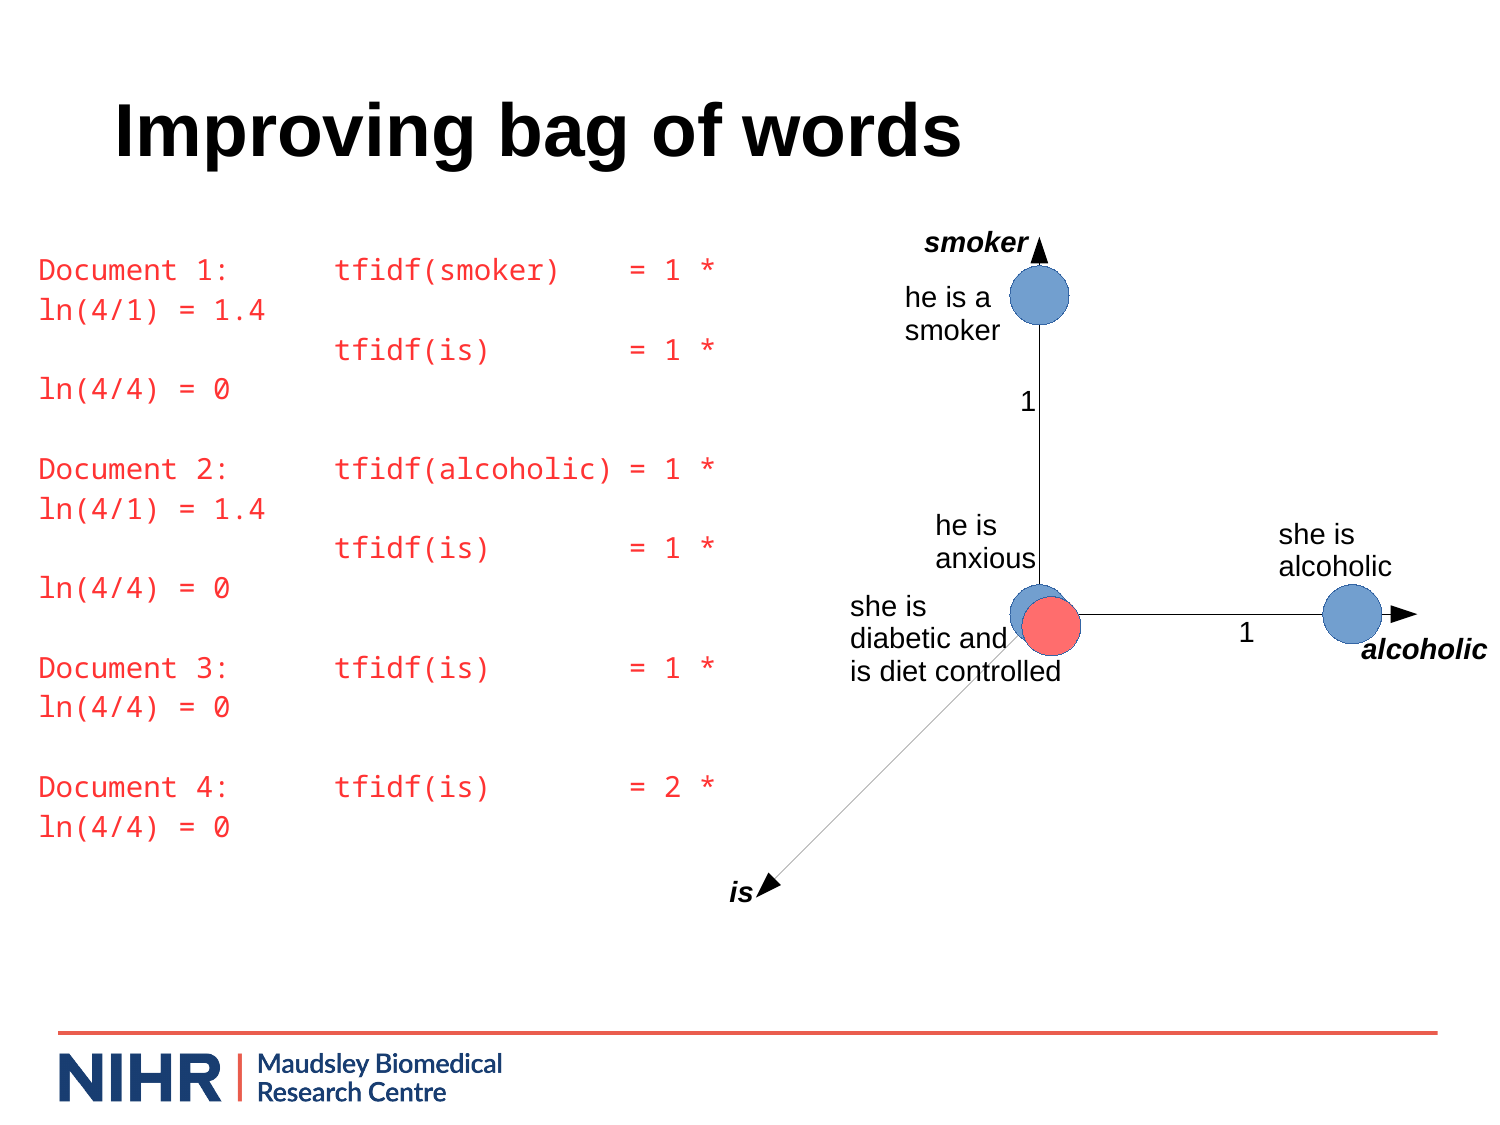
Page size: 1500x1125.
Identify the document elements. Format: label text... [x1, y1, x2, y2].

text_box is [714, 868, 769, 916]
text_box [1322, 591, 1382, 644]
text_box Document 1: tfidf(smoker) = 1 * ln(4/1) = 1.4 tfidf(is) = 1 * ln(4/4) = 0 Document 2: tfidf(alcoholic) = 1 * ln(4/1) = 1.4 tfidf(is) = 1 * ln(4/4) = 0 Document 3: tfidf(is) = 1 * ln(4/4) = 0 Document 4: tfidf(is) = 2 * ln(4/4) = 0 [23, 242, 798, 661]
text_box he is anxious [920, 501, 1052, 582]
text_box 1 [1005, 377, 1052, 426]
picture [29, 1018, 531, 1125]
text_box alcoholic [1346, 625, 1500, 674]
text_box he is a smoker [890, 273, 1016, 355]
text_box [1016, 266, 1070, 325]
text_box [1021, 596, 1081, 656]
text_box she is alcoholic [1263, 510, 1408, 591]
text_box she is diabetic and is diet controlled [835, 582, 1078, 696]
text_box smoker [909, 218, 1044, 267]
text_box 1 [1223, 608, 1270, 656]
text_box Improving bag of words [100, 84, 1105, 180]
